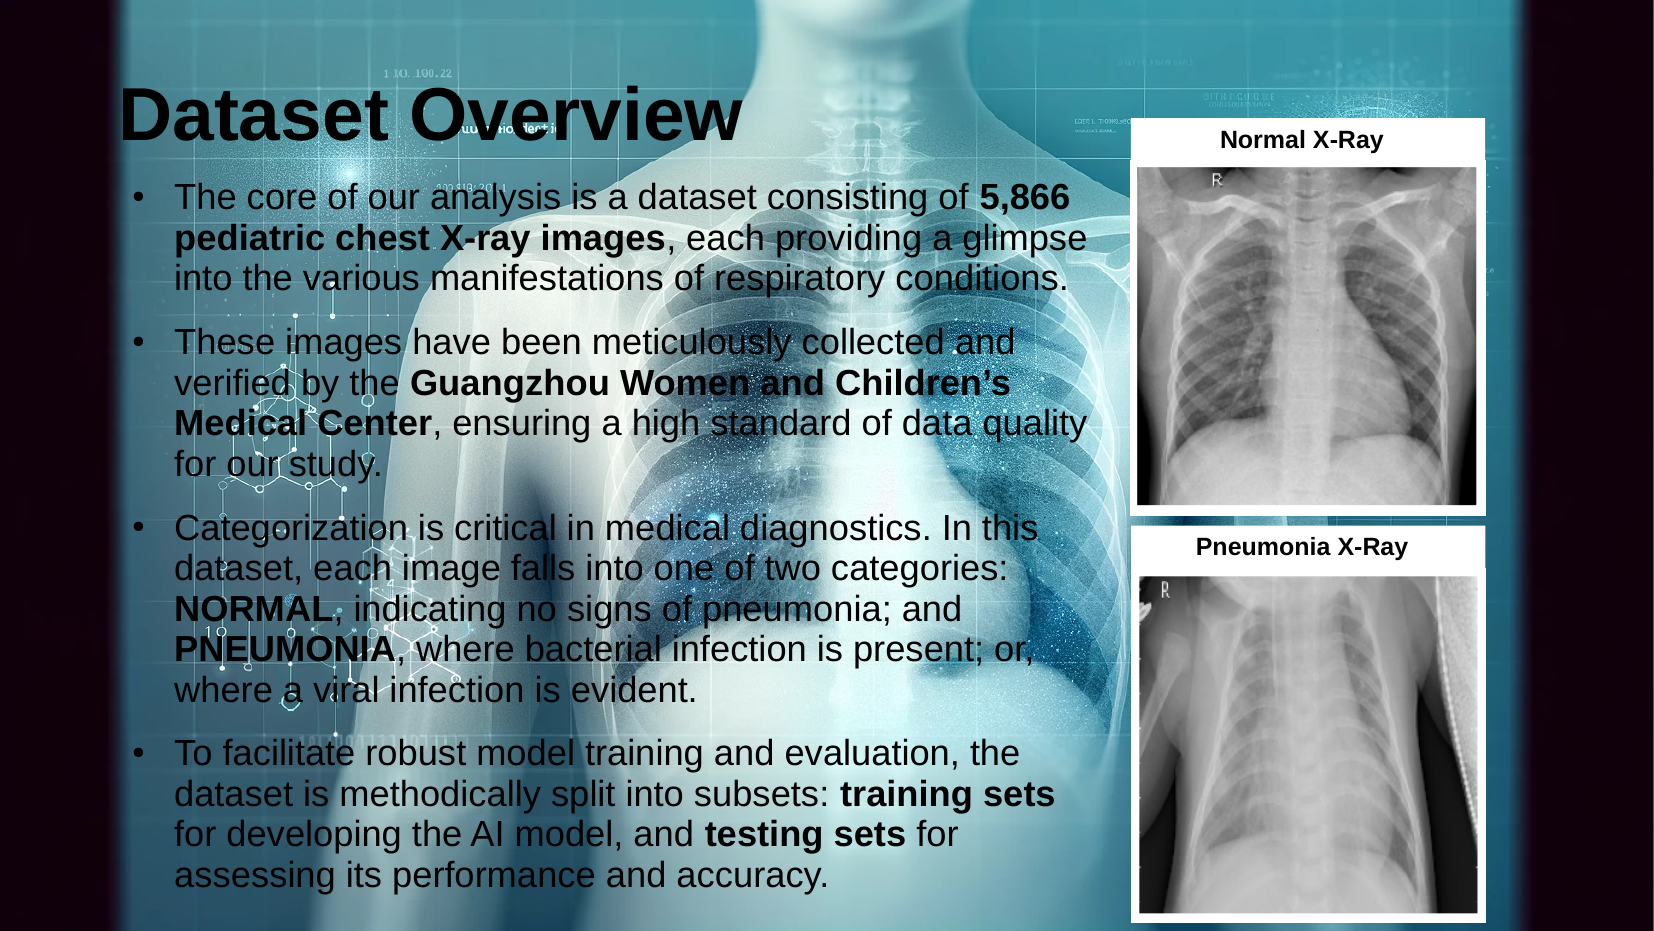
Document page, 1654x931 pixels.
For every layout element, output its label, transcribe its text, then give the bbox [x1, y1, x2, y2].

text_box Pneumonia X-Ray [1131, 525, 1486, 569]
list The core of our analysis is a dataset consisting of 5,866 pediatric chest X-ray images, each providing a glimpse into the various manifestations of respiratory conditions. These images have been meticulously collected and verified by the Guangzhou Women and Children’s Medical Center, ensuring a high standard of data quality for our study. Categorization is critical in medical diagnostics. In this dataset, each image falls into one of two categories: NORMAL, indicating no signs of pneumonia; and PNEUMONIA, where bacterial infection is present; or, where a viral infection is evident. To facilitate robust model training and evaluation, the dataset is methodically split into subsets: training sets for developing the AI model, and testing sets for assessing its performance and accuracy. [118, 177, 1093, 931]
title Dataset Overview [118, 37, 1571, 193]
picture [0, 0, 1654, 931]
text_box Normal X-Ray [1130, 118, 1486, 161]
